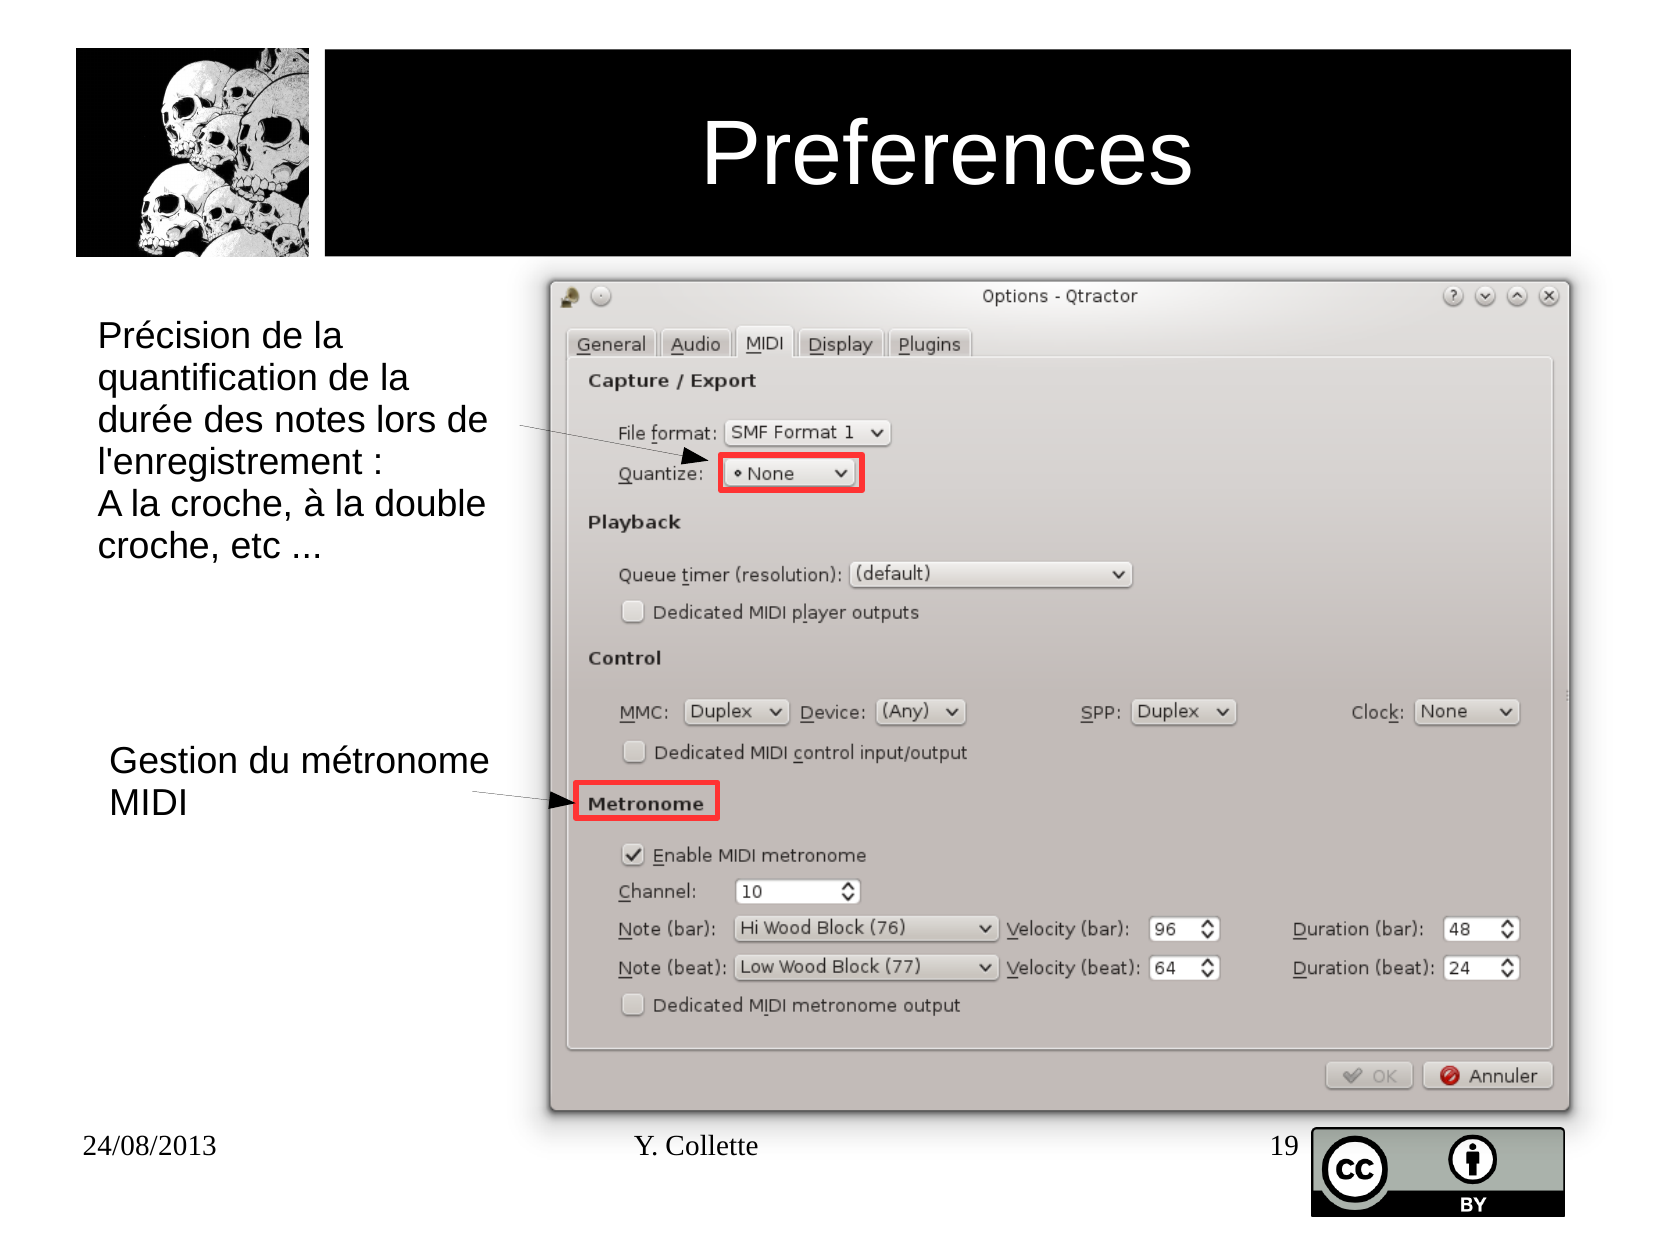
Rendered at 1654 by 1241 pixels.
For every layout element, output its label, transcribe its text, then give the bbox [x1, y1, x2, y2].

text_box Gestion du métronome MIDI [94, 732, 532, 832]
title Preferences [324, 49, 1571, 257]
text_box Précision de la quantification de la durée des notes lors de l'enregistrement : A la croche, à la double croche, etc ... [82, 307, 520, 574]
picture [76, 48, 309, 257]
picture [579, 785, 715, 815]
picture [495, 226, 1625, 1217]
